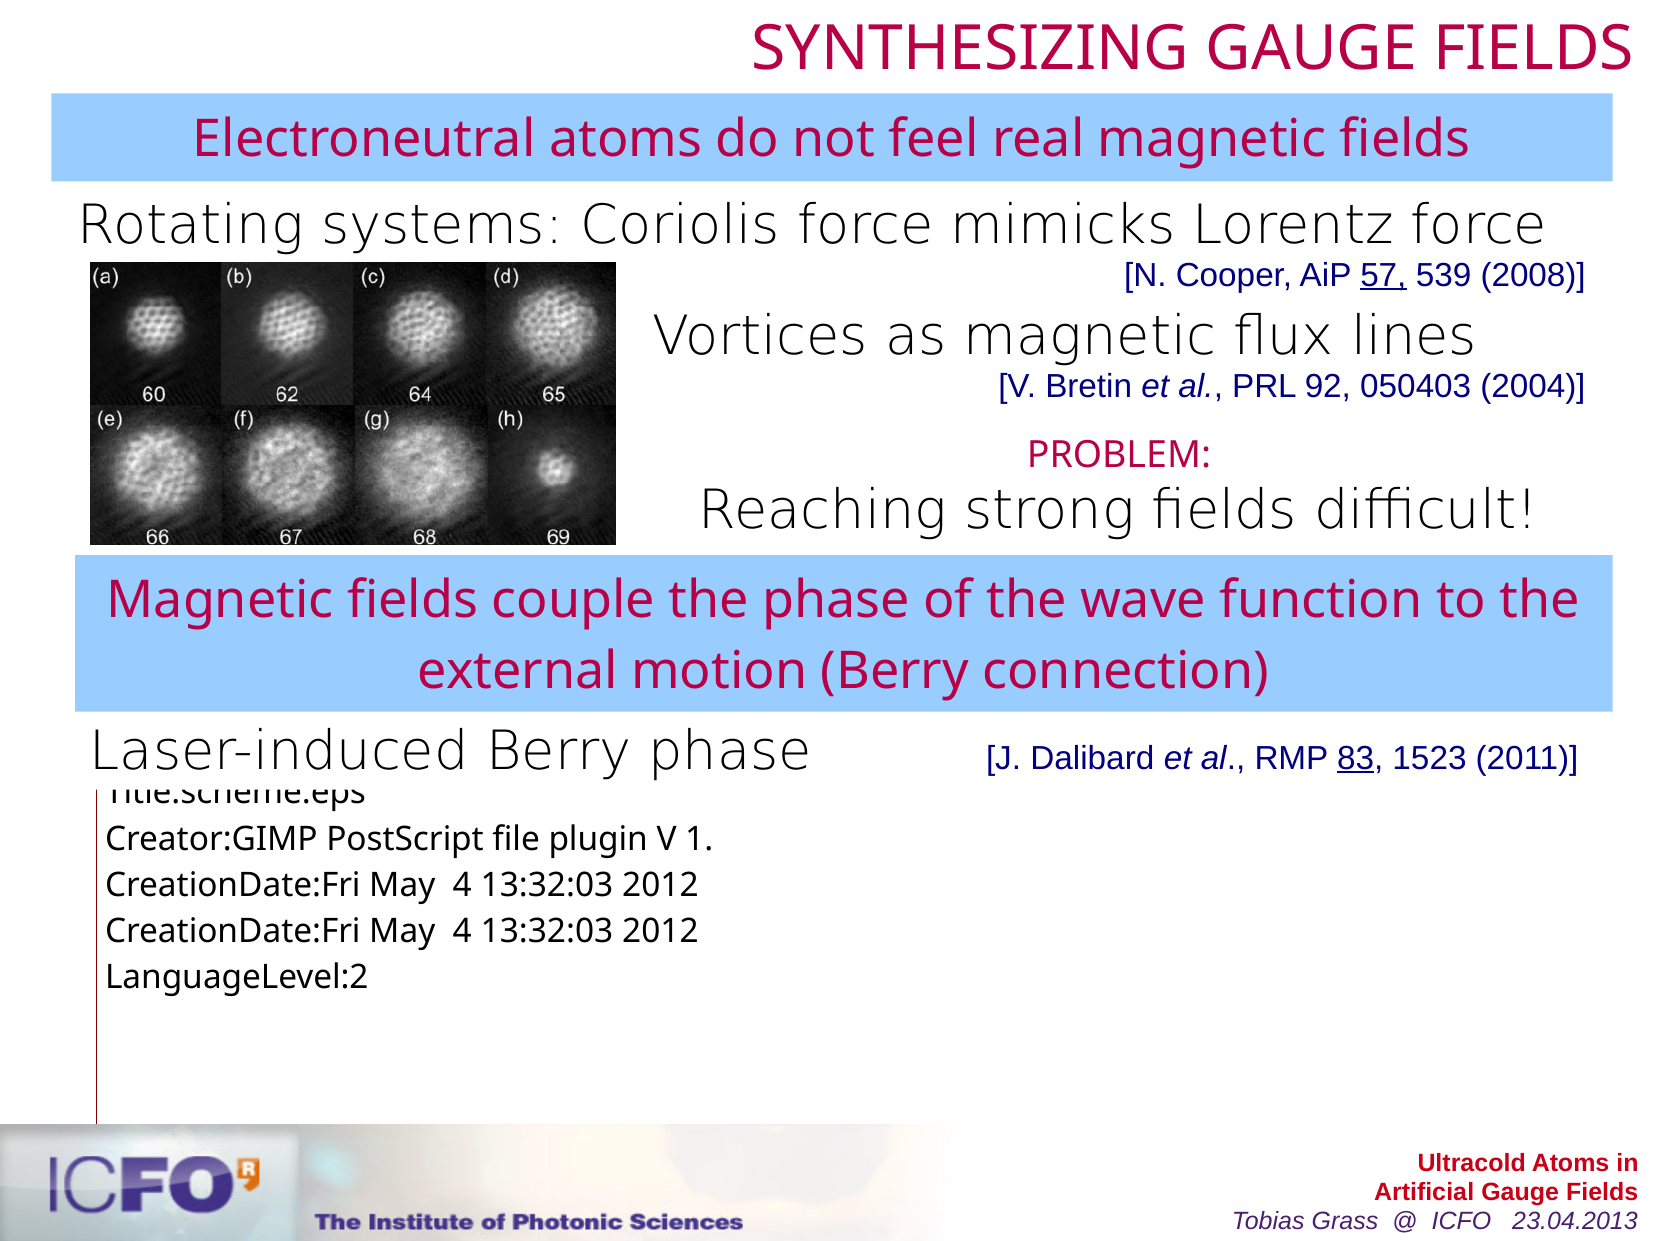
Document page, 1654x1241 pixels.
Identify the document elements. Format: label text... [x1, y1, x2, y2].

text_box Magnetic fields couple the phase of the wave function to the external motion (Berry connection) [75, 555, 1613, 711]
text_box SYNTHESIZING GAUGE FIELDS [0, 0, 1651, 99]
text_box Laser-induced Berry phase [J. Dalibard et al., RMP 83, 1523 (2011)] [75, 711, 1613, 790]
picture [0, 790, 1536, 1241]
picture [90, 262, 616, 545]
text_box Ultracold Atoms in Artificial Gauge Fields Tobias Grass @ ICFO 23.04.2013 [712, 1138, 1654, 1241]
text_box Vortices as magnetic flux lines [V. Bretin et al., PRL 92, 050403 (2004)] PROBLEM: Reaching strong fields difficult! [637, 296, 1601, 565]
text_box Electroneutral atoms do not feel real magnetic fields [51, 93, 1613, 182]
text_box Rotating systems: Coriolis force mimicks Lorentz force [N. Cooper, AiP 57, 539 (2008)] [63, 186, 1601, 301]
